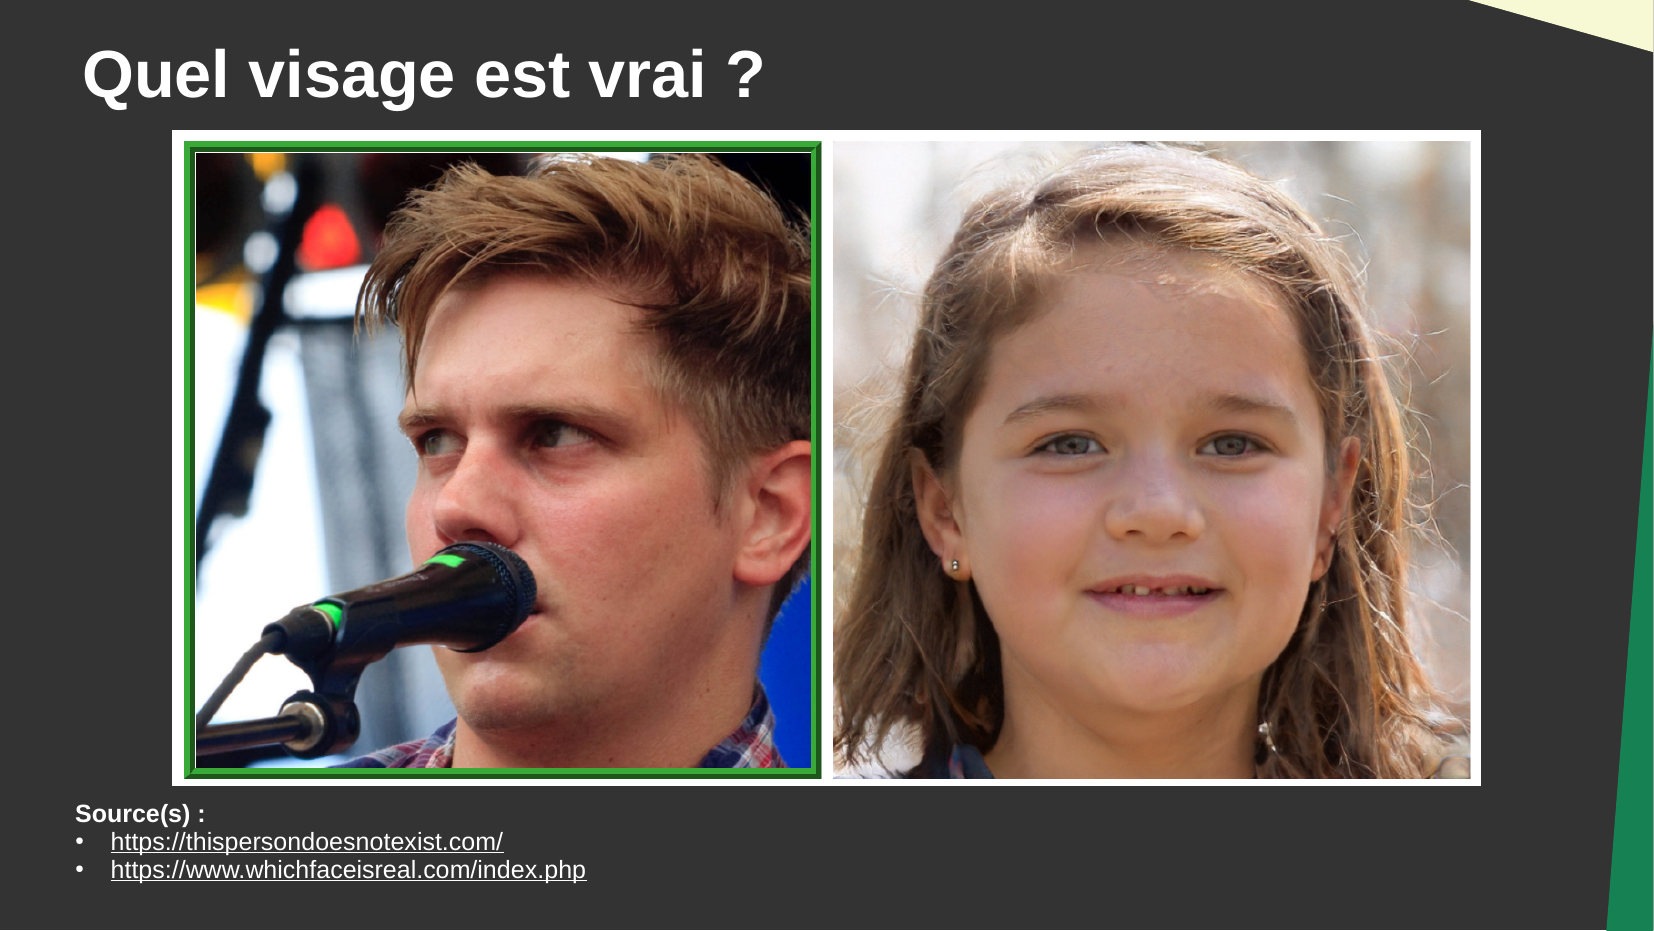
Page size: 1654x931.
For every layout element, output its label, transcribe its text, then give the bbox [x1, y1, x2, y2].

text_box Source(s) : https://thispersondoesnotexist.com/ https://www.whichfaceisreal.com/index.php [60, 792, 1546, 919]
picture [172, 130, 1481, 786]
title Quel visage est vrai ? [82, 37, 1619, 112]
text_box [1606, 314, 1654, 931]
text_box [1468, 0, 1654, 53]
